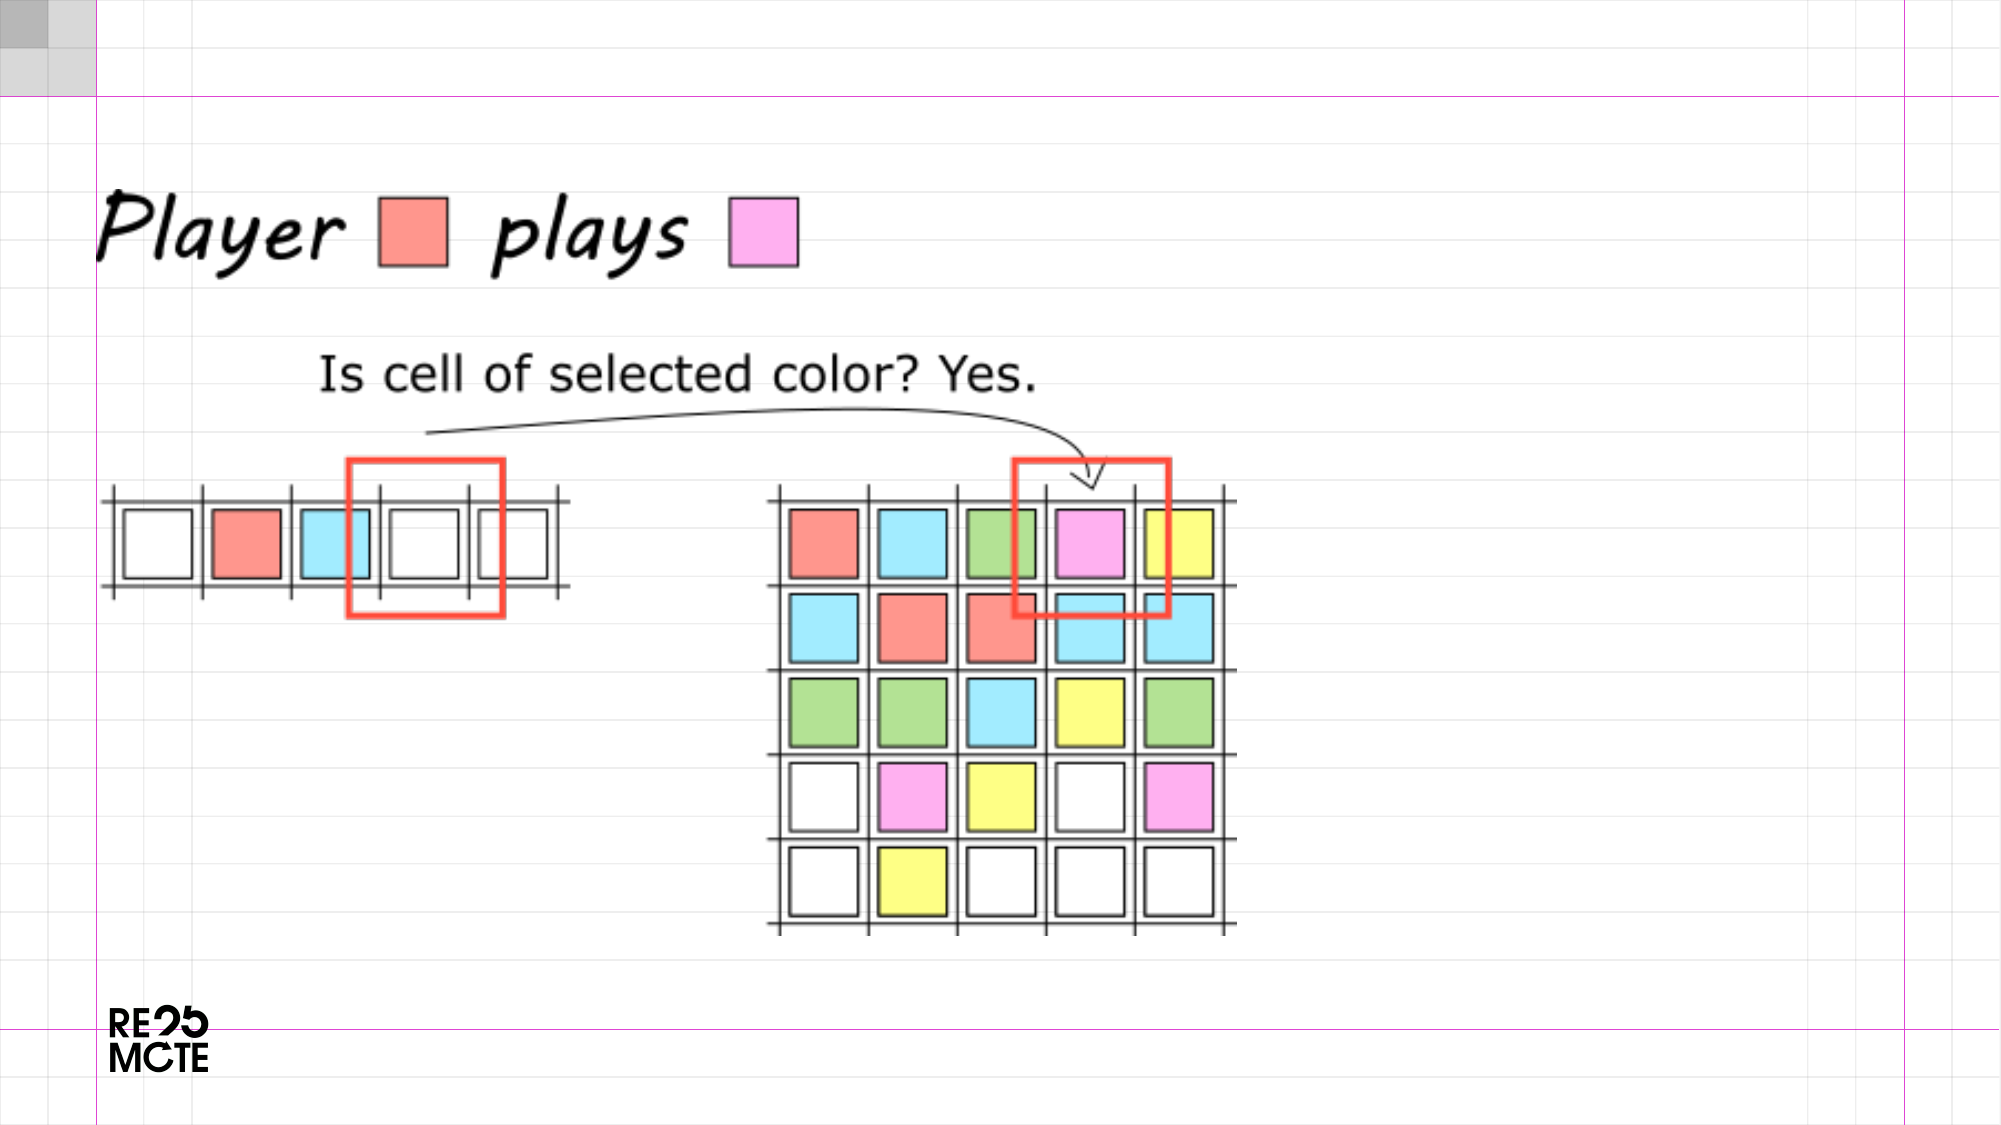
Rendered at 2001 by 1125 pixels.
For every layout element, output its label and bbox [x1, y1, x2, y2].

picture [96, 189, 1237, 936]
